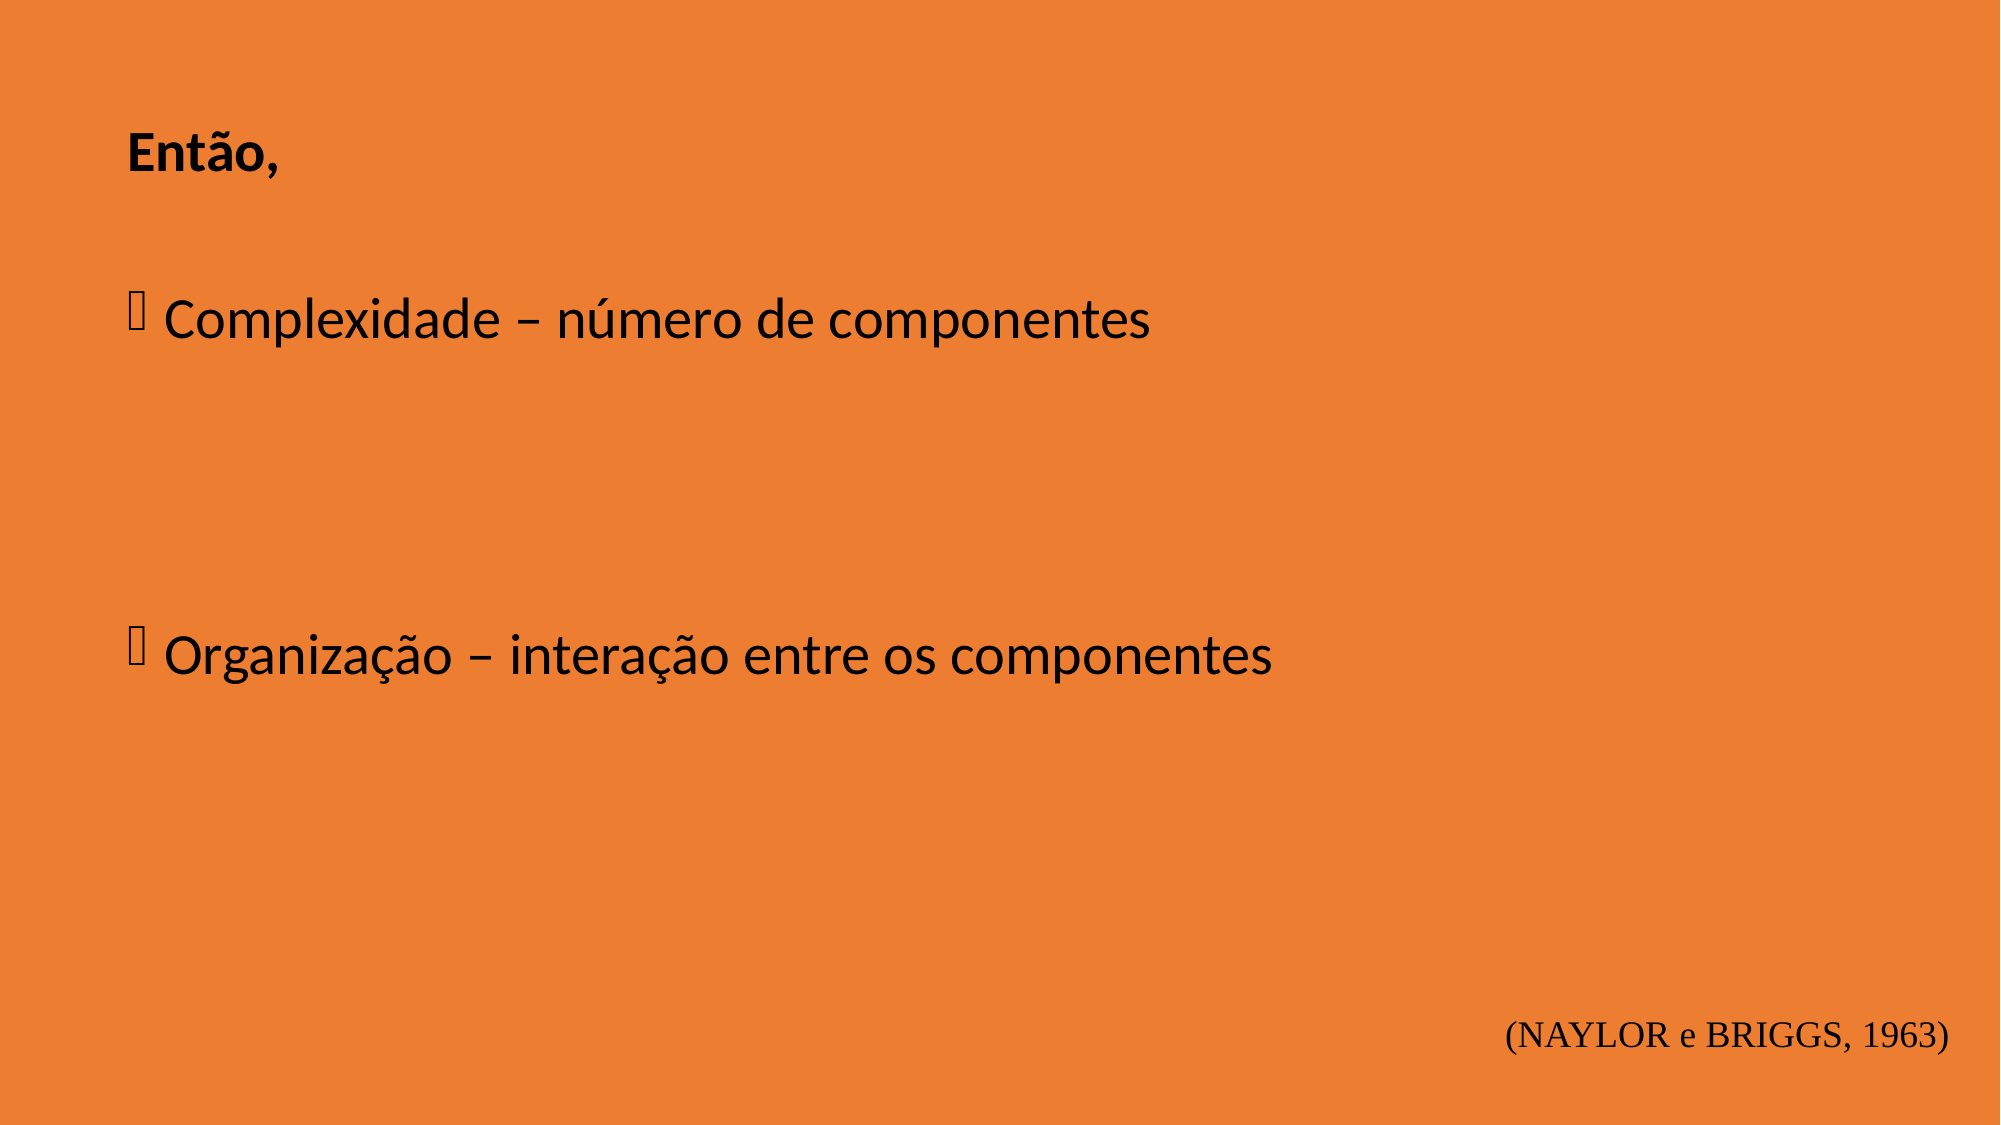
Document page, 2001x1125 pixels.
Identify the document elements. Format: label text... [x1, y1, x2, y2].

text_box (NAYLOR e BRIGGS, 1963) [1490, 1002, 1965, 1063]
list Então, Complexidade – número de componentes Organização – interação entre os componentes [112, 113, 1838, 1064]
